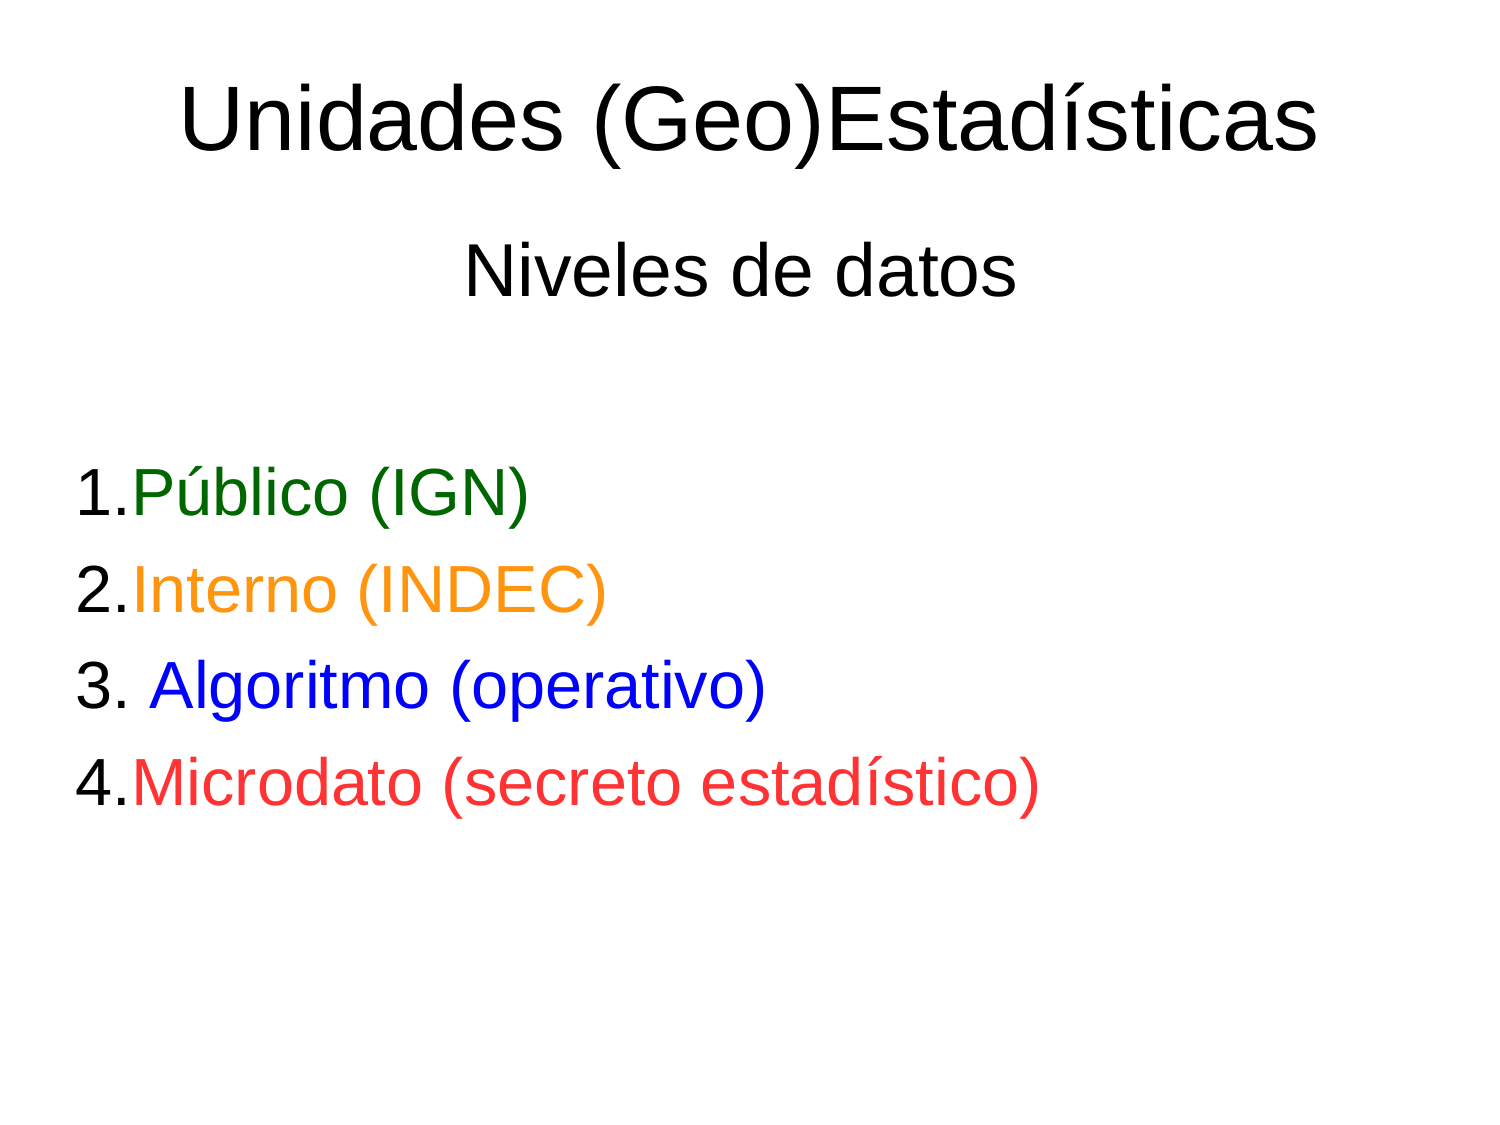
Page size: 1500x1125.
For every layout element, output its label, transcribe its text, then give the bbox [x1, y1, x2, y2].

subtitle Público (IGN) Interno (INDEC) Algoritmo (operativo) Microdato (secreto estadístico) [75, 262, 1425, 1005]
title Unidades (Geo)Estadísticas [75, 20, 1425, 208]
text_box Niveles de datos [448, 214, 1052, 320]
